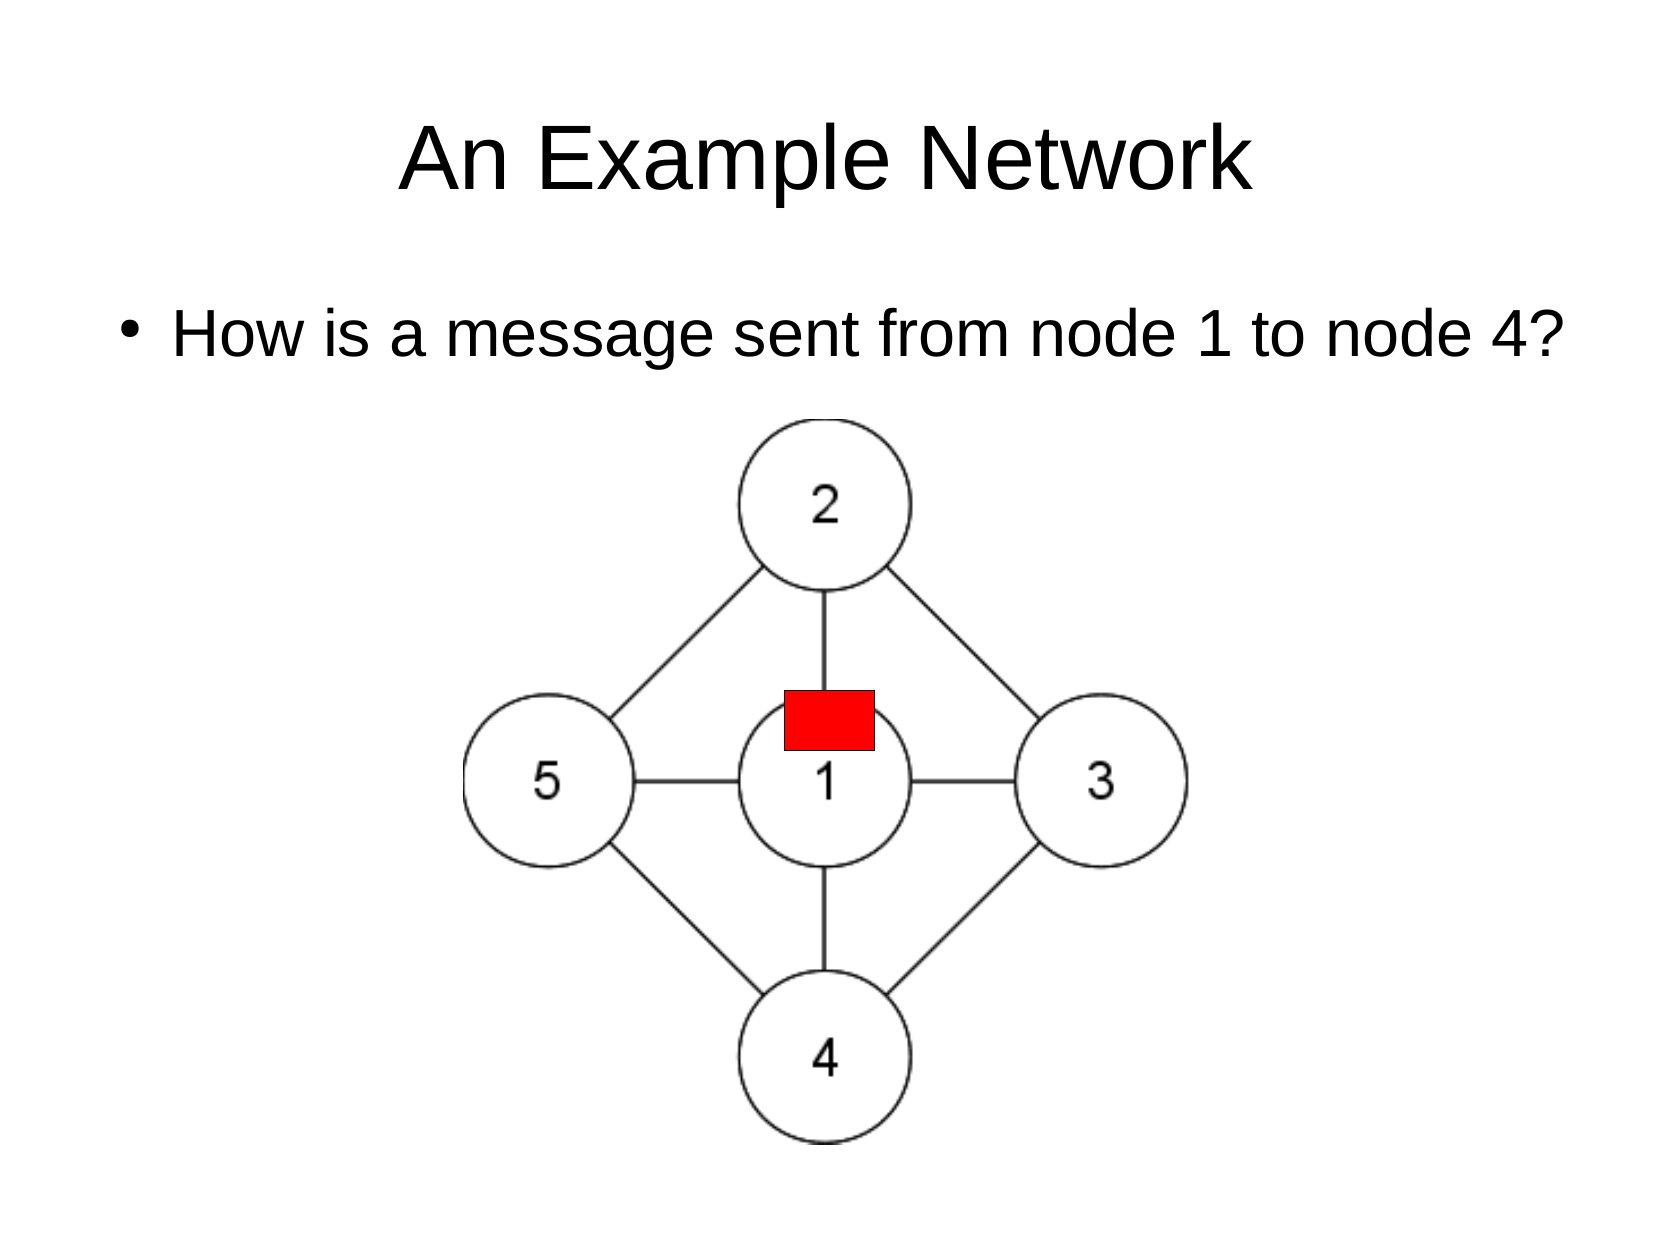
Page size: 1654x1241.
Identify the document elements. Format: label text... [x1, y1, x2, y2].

text_box [784, 690, 875, 751]
picture [463, 420, 1191, 1145]
list How is a message sent from node 1 to node 4? [82, 290, 1571, 1109]
title An Example Network [82, 49, 1571, 257]
